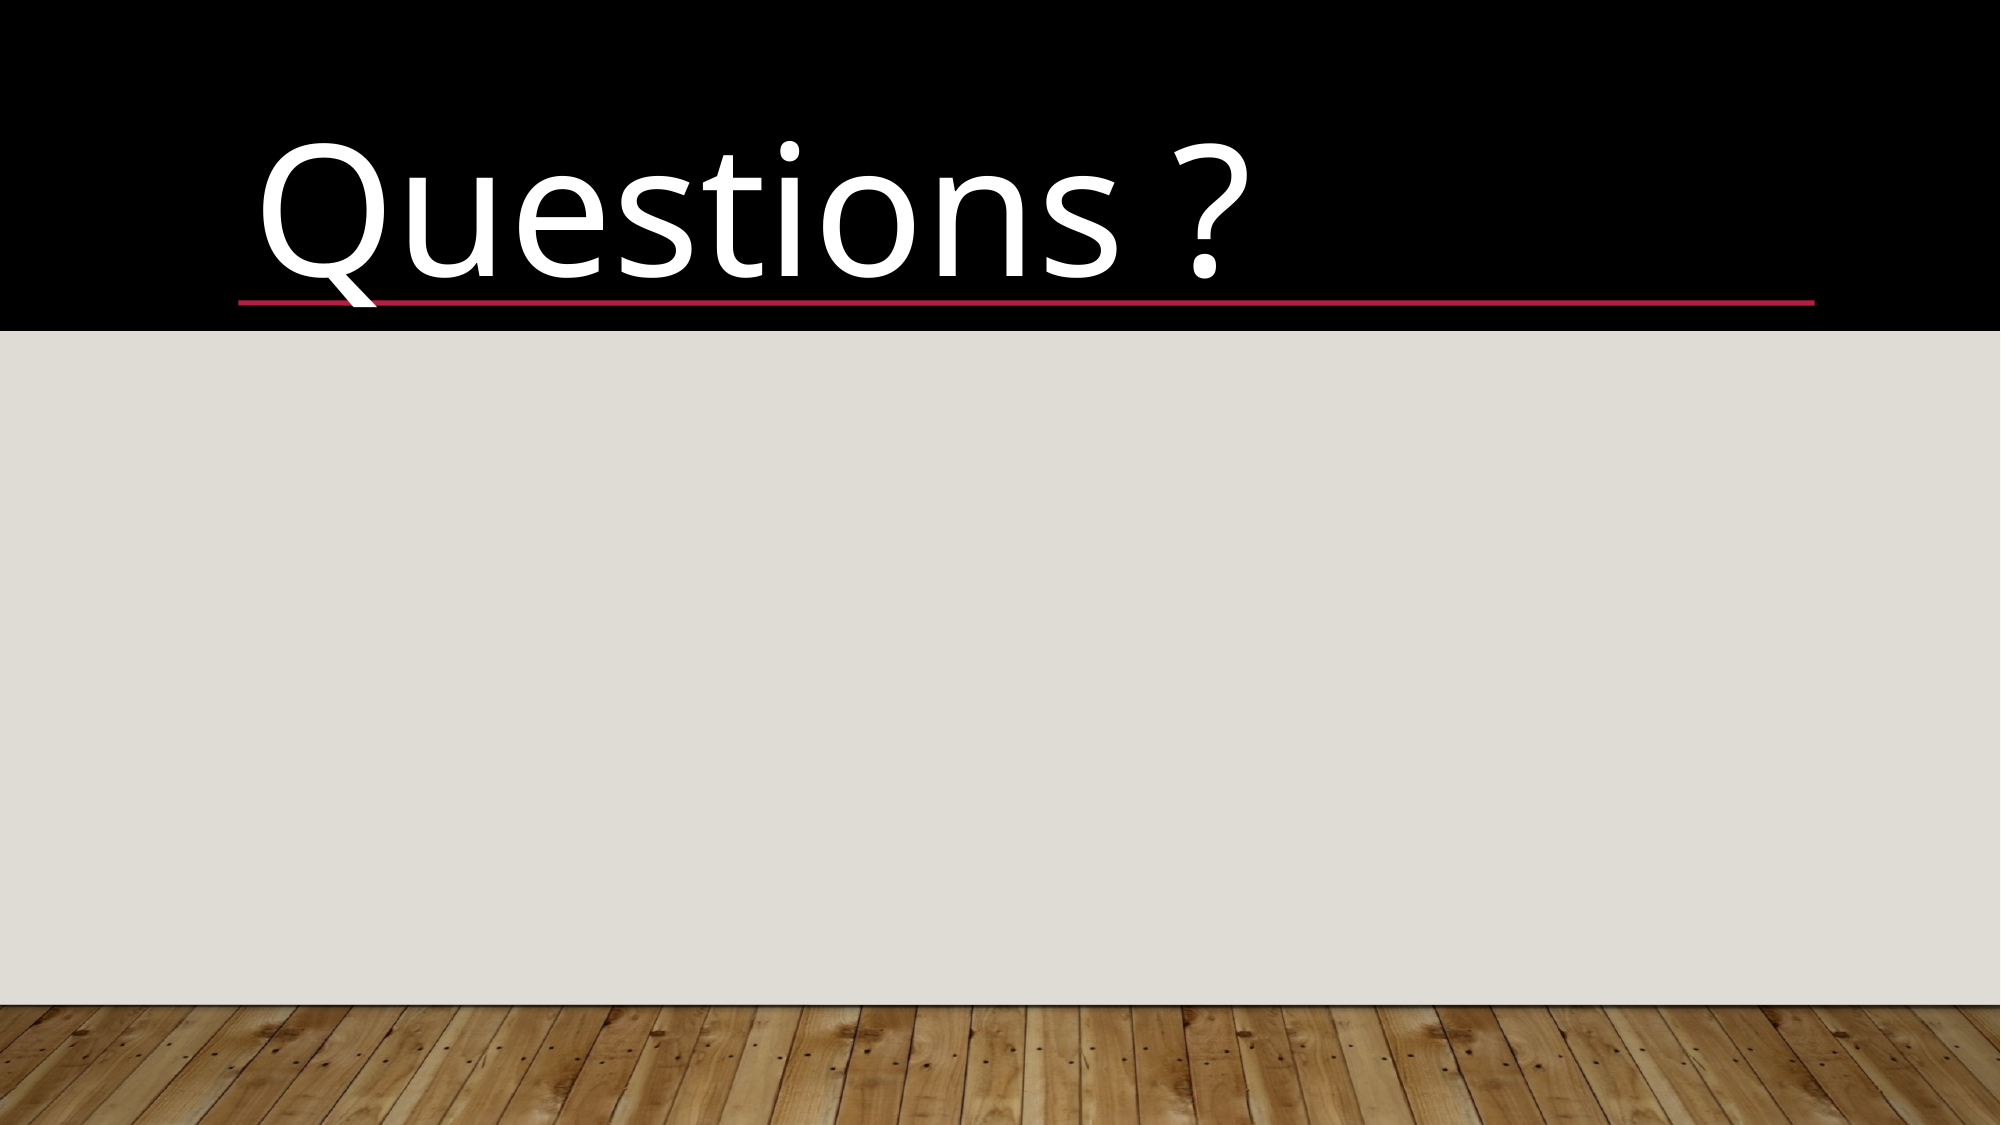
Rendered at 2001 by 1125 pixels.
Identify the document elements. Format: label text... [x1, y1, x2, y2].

title Questions ? [238, 110, 1814, 283]
